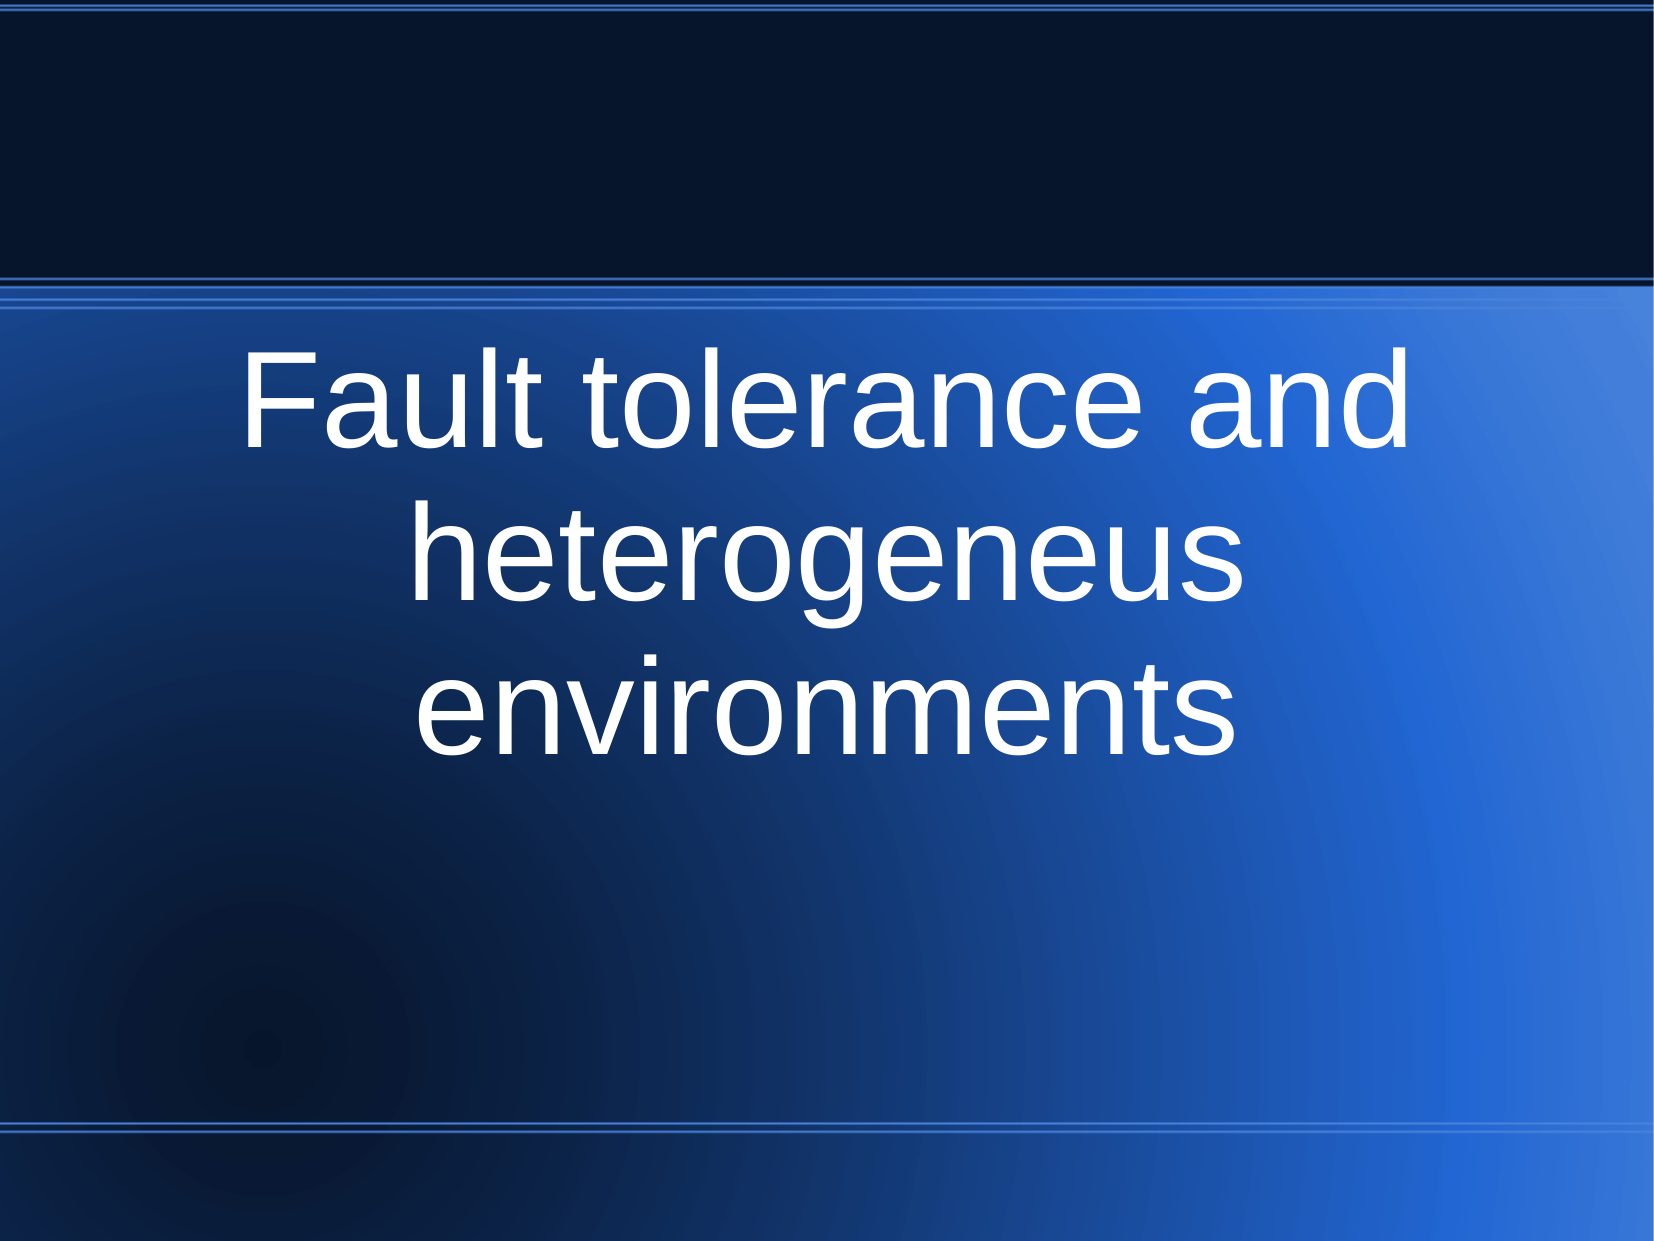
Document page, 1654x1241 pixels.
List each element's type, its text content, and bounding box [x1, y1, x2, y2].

subtitle Fault tolerance and heterogeneus environments [82, 56, 1571, 1050]
picture [0, 0, 1654, 1241]
